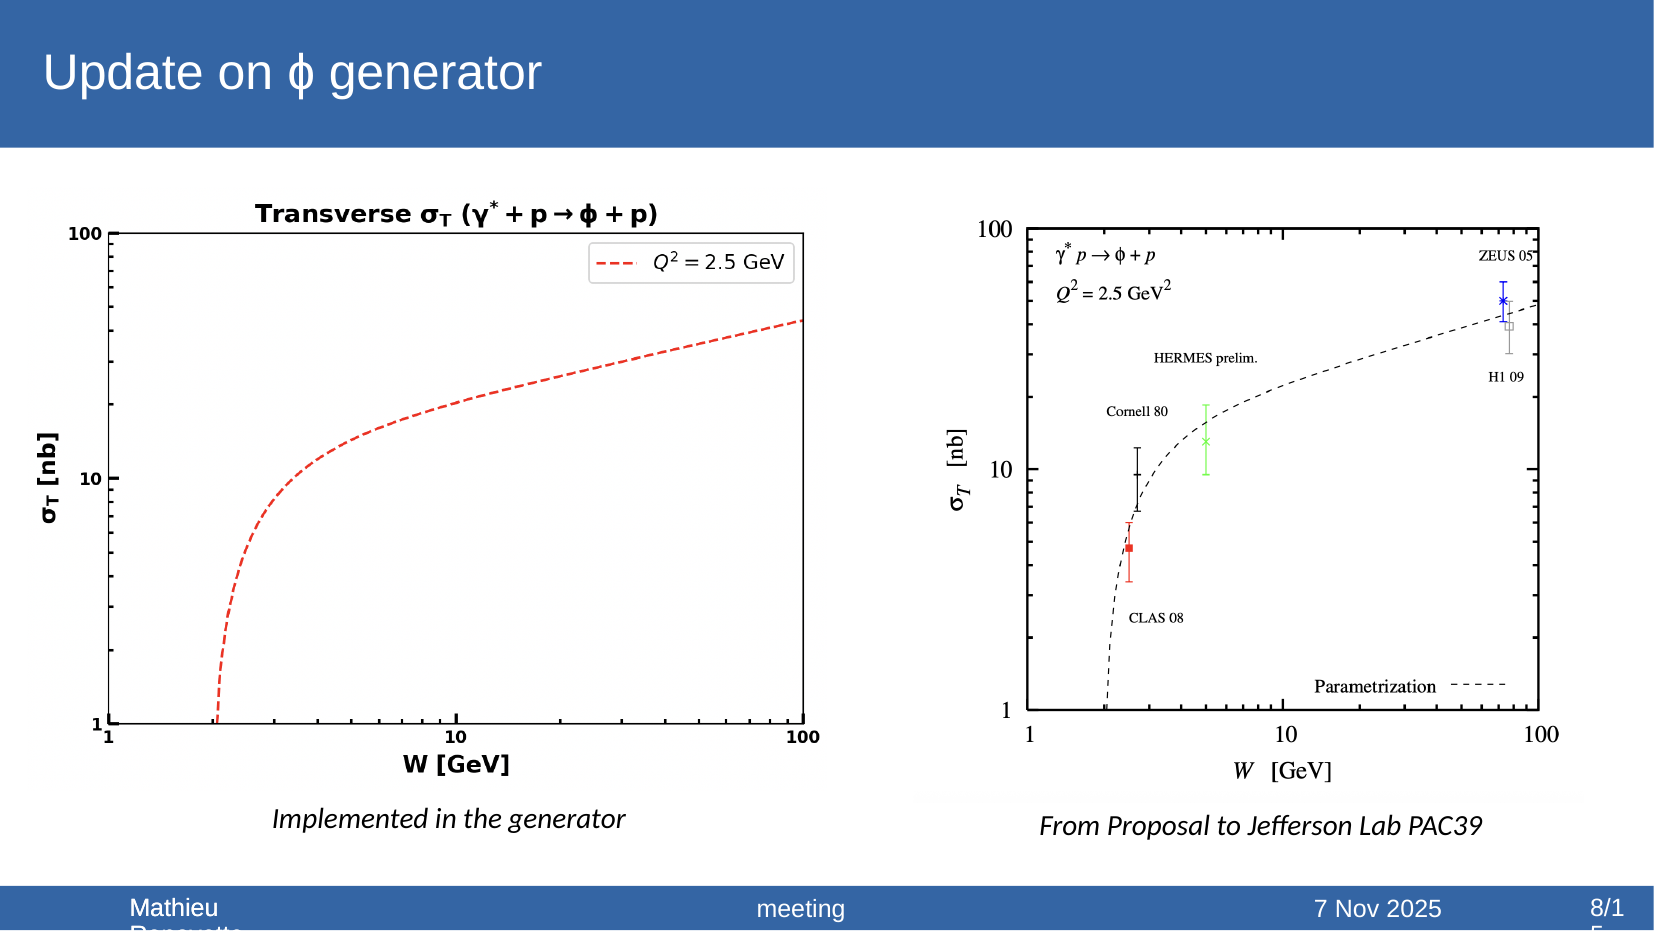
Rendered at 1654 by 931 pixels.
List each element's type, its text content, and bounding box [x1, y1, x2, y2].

text_box 7 Nov 2025 [1299, 887, 1536, 931]
text_box From Proposal to Jeﬀerson Lab PAC39 [1024, 803, 1536, 850]
text_box [0, 0, 1654, 148]
text_box Mathieu Ronayette [114, 885, 355, 929]
text_box [0, 885, 131, 931]
text_box Update on ɸ generator [27, 36, 886, 110]
text_box meeting [734, 887, 953, 931]
text_box Implemented in the generator [256, 791, 657, 843]
text_box 8/15 [1575, 885, 1654, 930]
text_box [226, 885, 1592, 931]
picture [27, 187, 827, 791]
picture [913, 200, 1584, 803]
